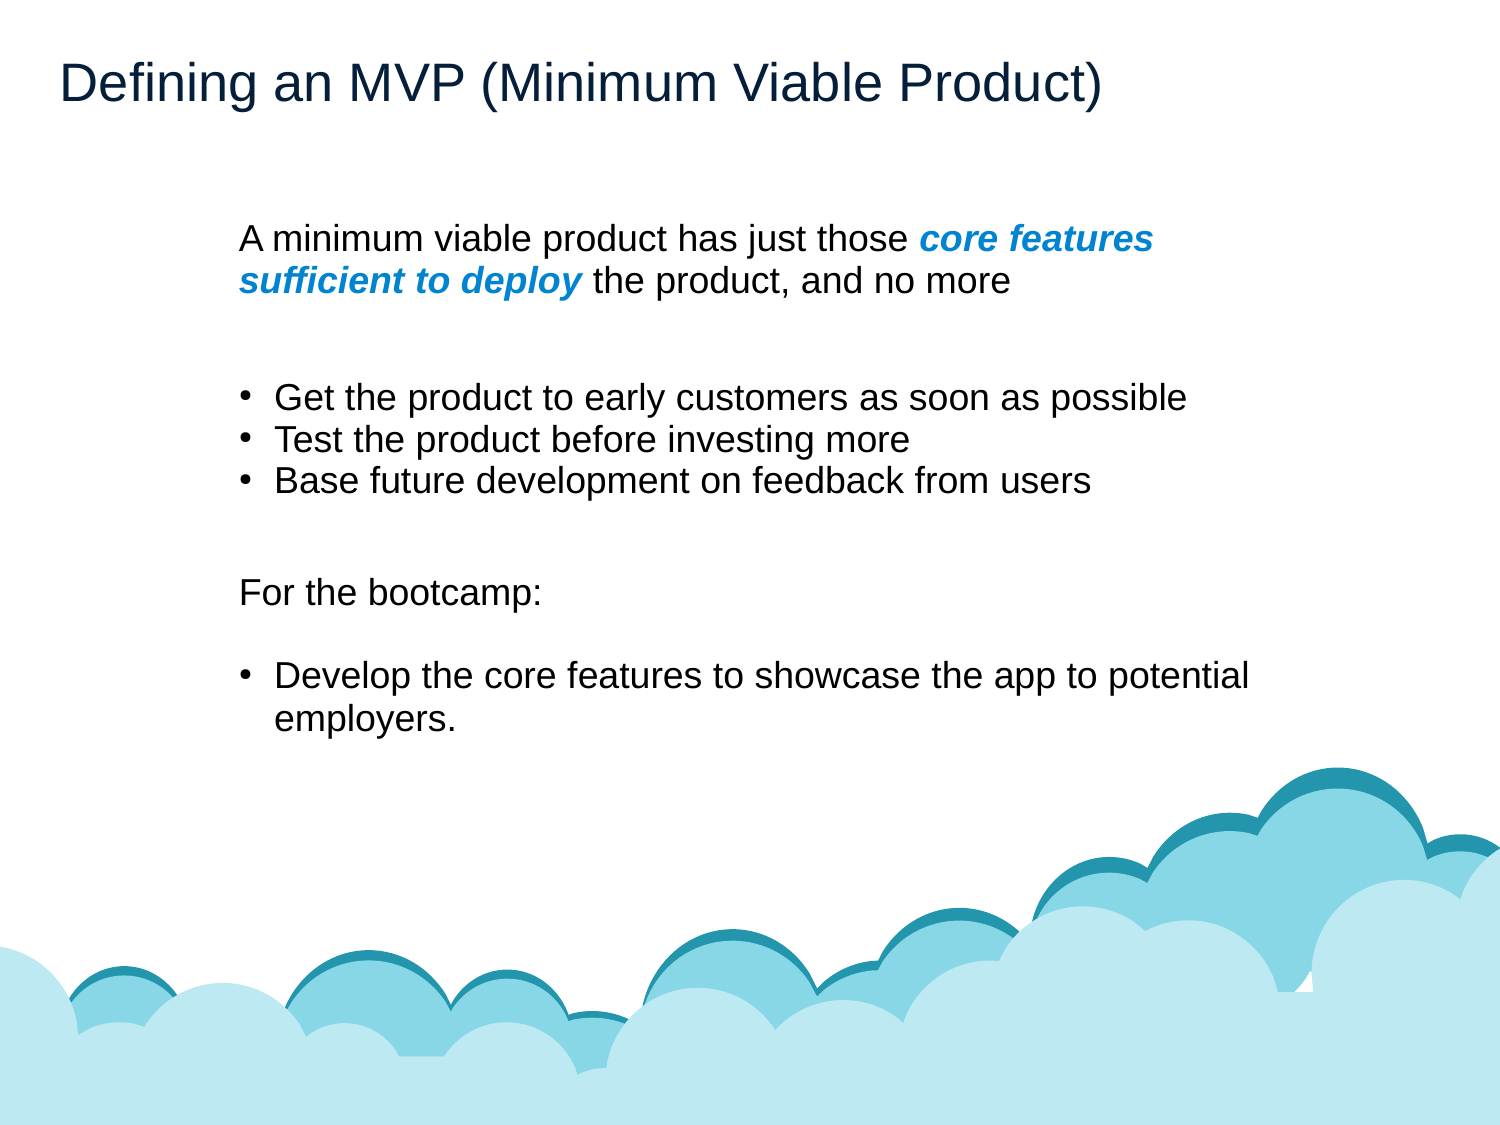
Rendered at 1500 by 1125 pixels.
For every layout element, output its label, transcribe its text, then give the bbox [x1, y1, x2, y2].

text_box For the bootcamp: Develop the core features to showcase the app to potential employers. [224, 563, 1335, 789]
text_box Get the product to early customers as soon as possible Test the product before investing more Base future development on feedback from users [224, 368, 1284, 513]
text_box A minimum viable product has just those core features sufficient to deploy the product, and no more [224, 209, 1200, 309]
text_box Defining an MVP (Minimum Viable Product) [45, 45, 1186, 121]
